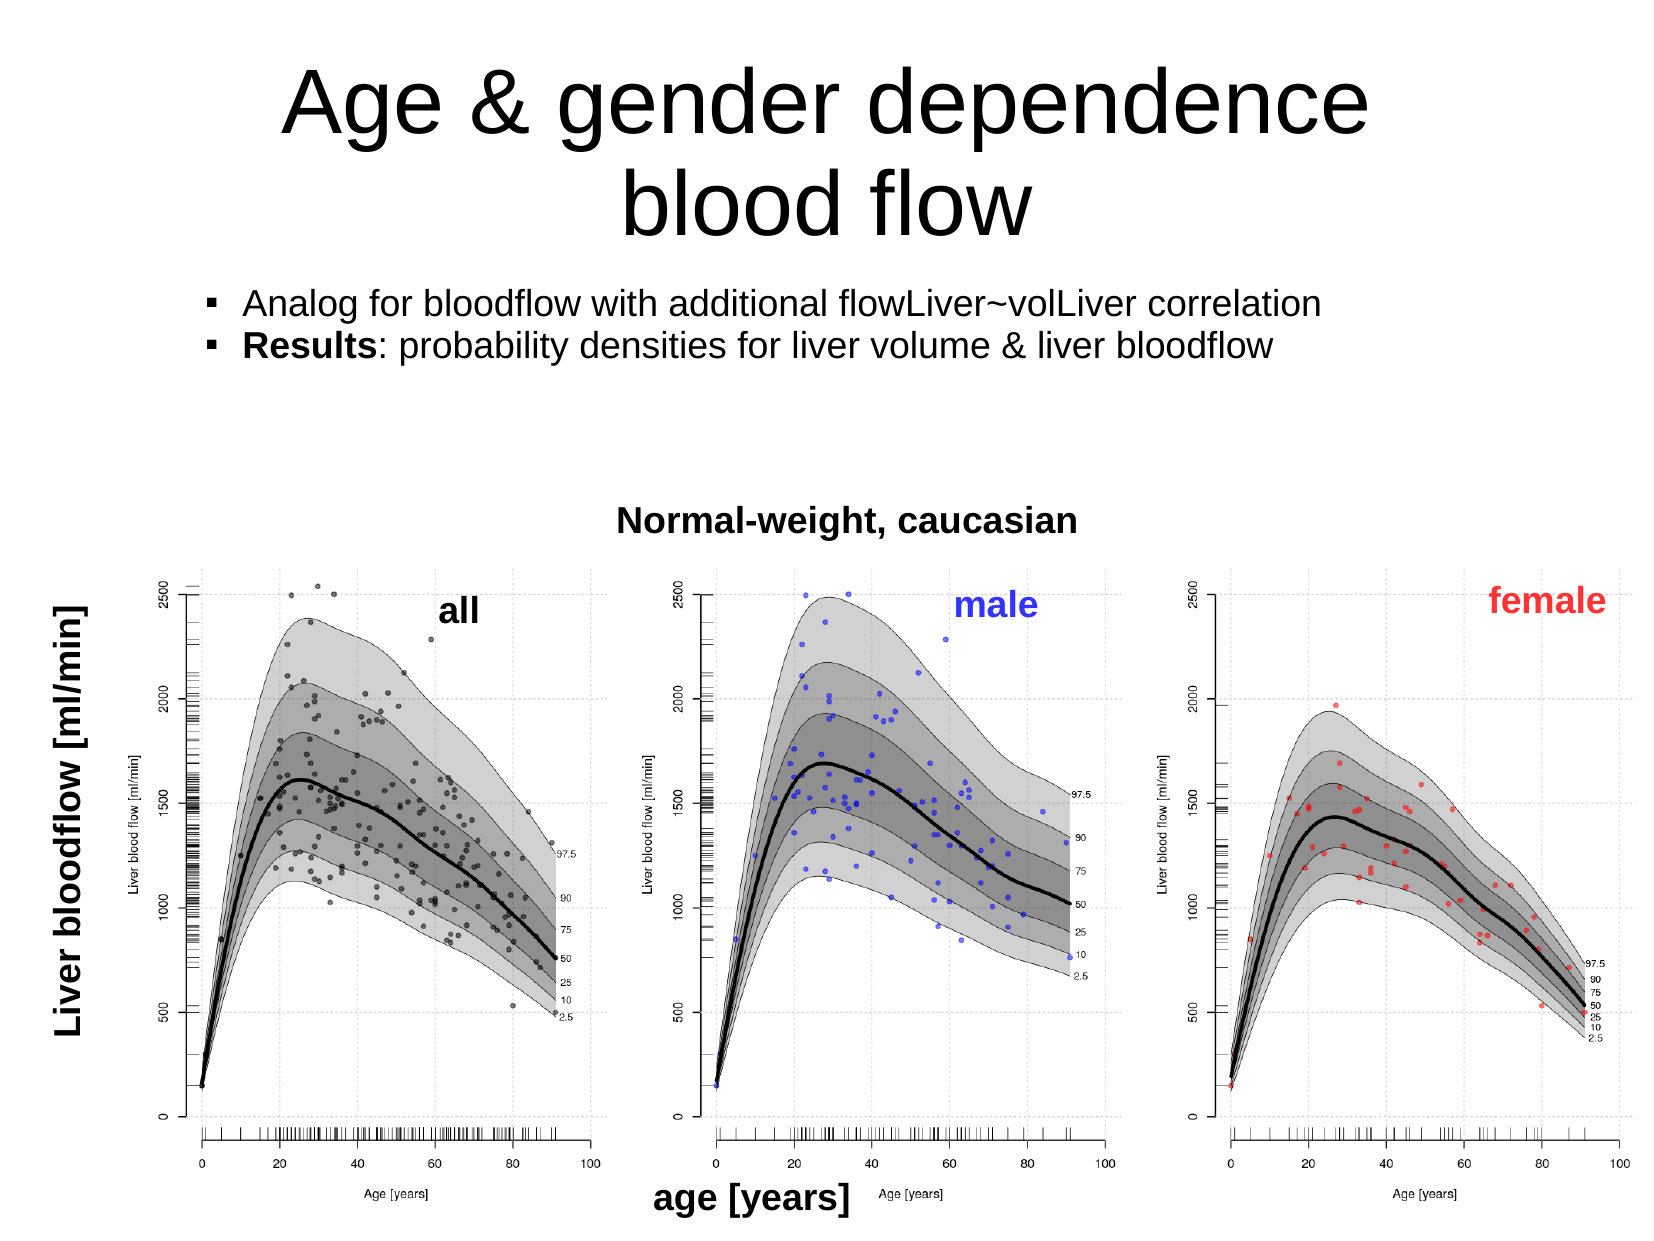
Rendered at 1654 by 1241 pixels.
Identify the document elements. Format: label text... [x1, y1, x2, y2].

picture [128, 568, 1636, 1201]
title Age & gender dependence blood flow [82, 49, 1571, 257]
text_box Analog for bloodflow with additional flowLiver~volLiver correlation Results: probability densities for liver volume & liver bloodflow [192, 275, 1513, 417]
text_box age [years] [638, 1169, 866, 1227]
text_box Normal-weight, caucasian [601, 491, 1094, 549]
text_box all [423, 581, 496, 639]
text_box male [938, 575, 1054, 633]
text_box female [1473, 572, 1622, 630]
text_box Liver bloodflow [ml/min] [38, 589, 96, 1054]
